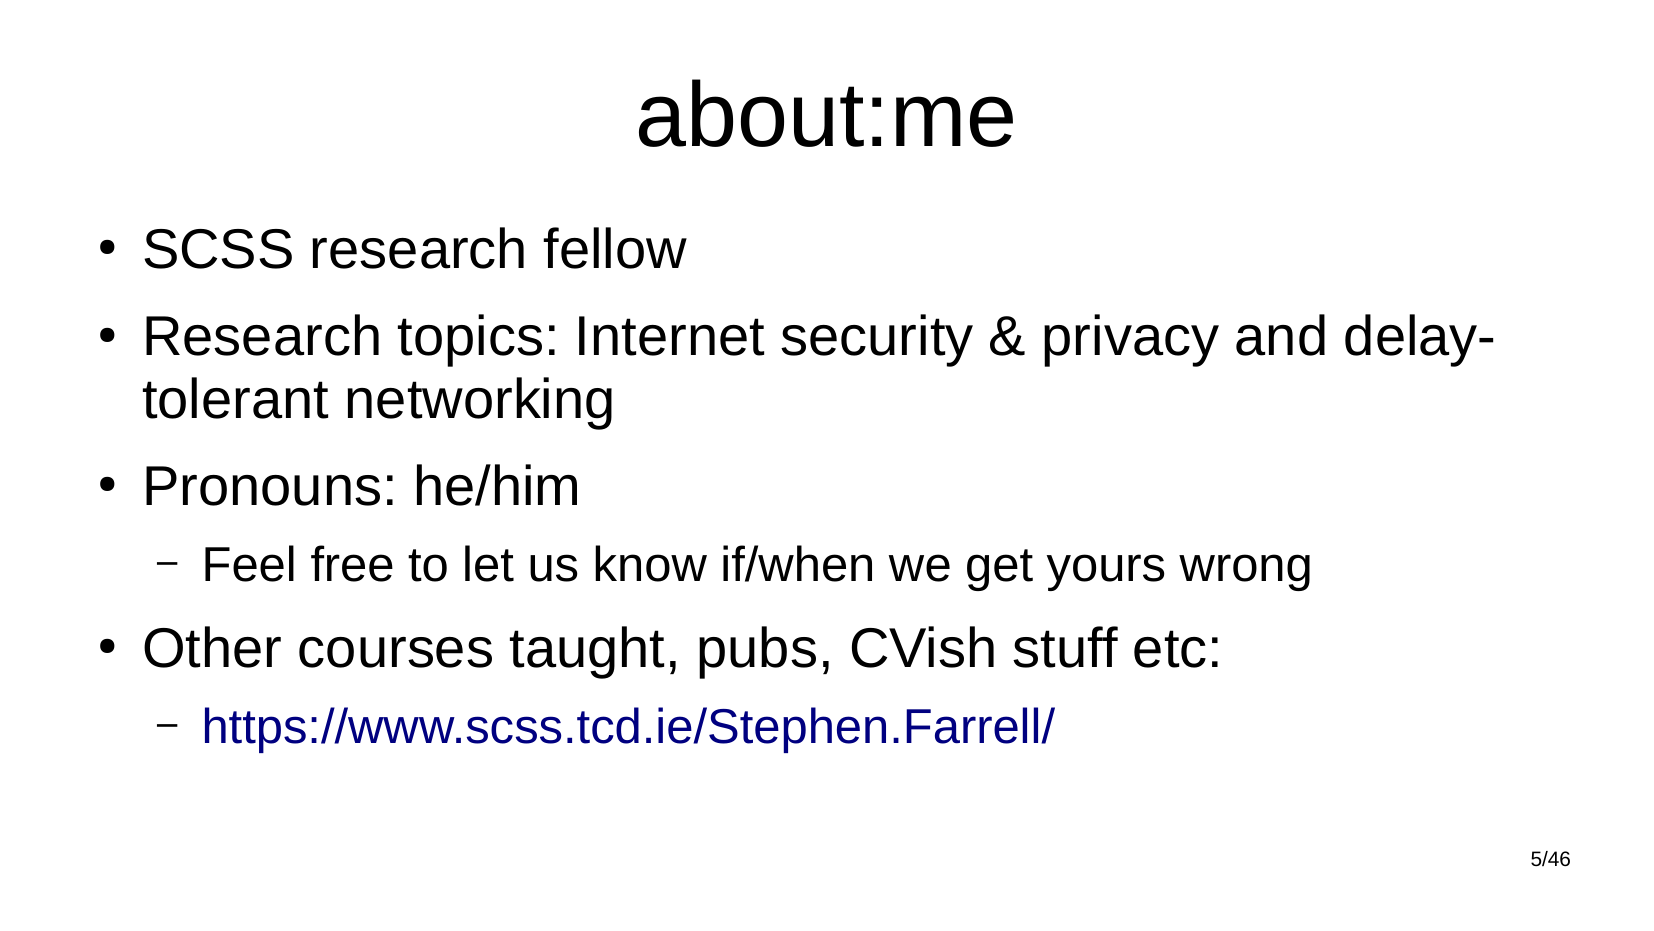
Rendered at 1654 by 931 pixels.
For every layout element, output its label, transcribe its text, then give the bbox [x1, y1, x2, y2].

list SCSS research fellow Research topics: Internet security & privacy and delay-tolerant networking Pronouns: he/him Feel free to let us know if/when we get yours wrong Other courses taught, pubs, CVish stuff etc: https://www.scss.tcd.ie/Stephen.Farrell/ [82, 217, 1571, 758]
title about:me [82, 37, 1571, 193]
